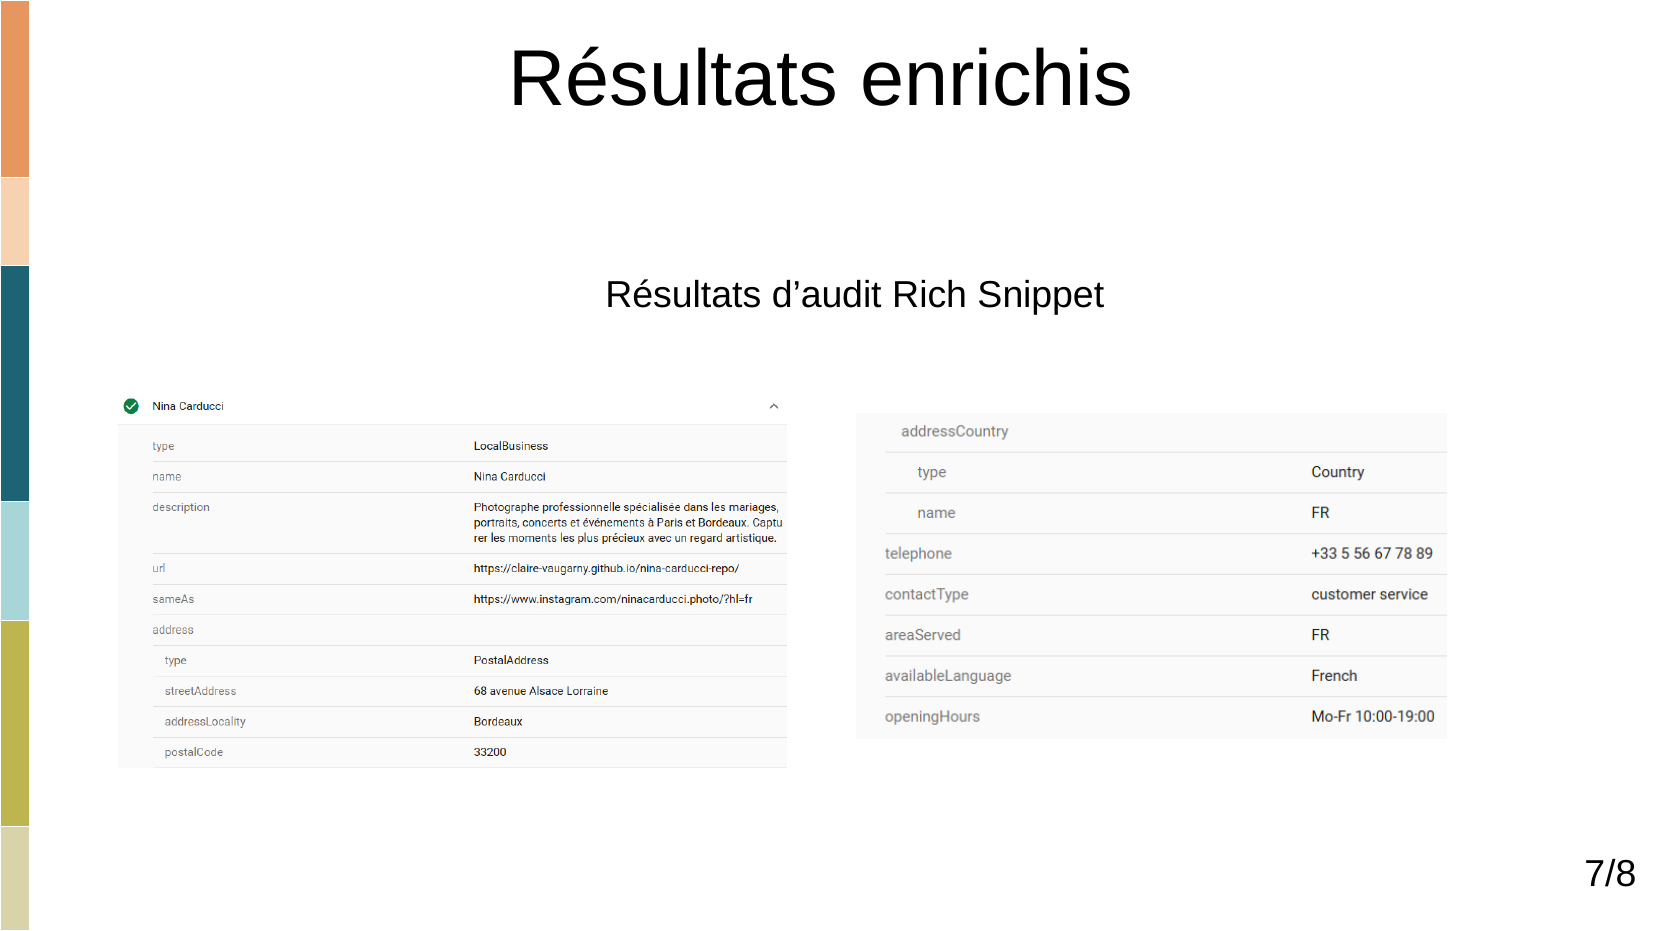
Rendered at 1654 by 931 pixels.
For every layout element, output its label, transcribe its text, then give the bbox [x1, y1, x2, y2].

picture [856, 413, 1447, 739]
text_box <numéro>/8 [1569, 845, 1654, 916]
text_box Résultats d’audit Rich Snippet [590, 265, 1152, 325]
text_box [0, 0, 30, 931]
picture [118, 389, 787, 768]
title Résultats enrichis [76, 0, 1565, 156]
